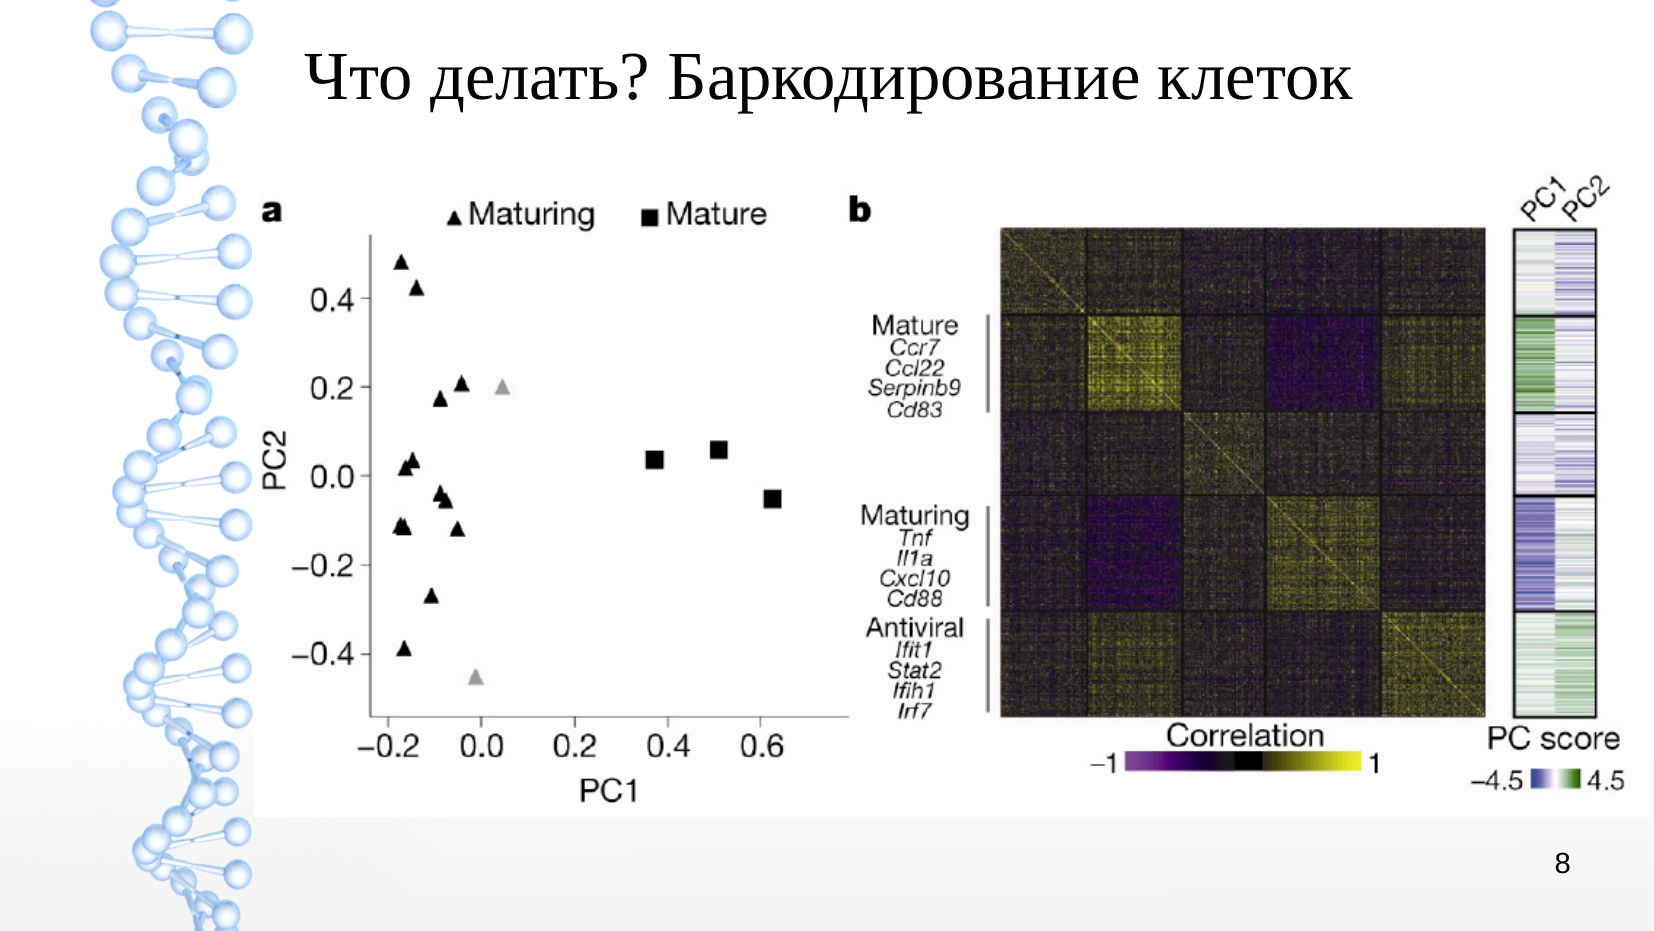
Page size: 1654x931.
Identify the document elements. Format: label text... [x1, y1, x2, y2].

picture [0, 0, 1654, 931]
title Что делать? Баркодирование клеток [165, 0, 1495, 154]
